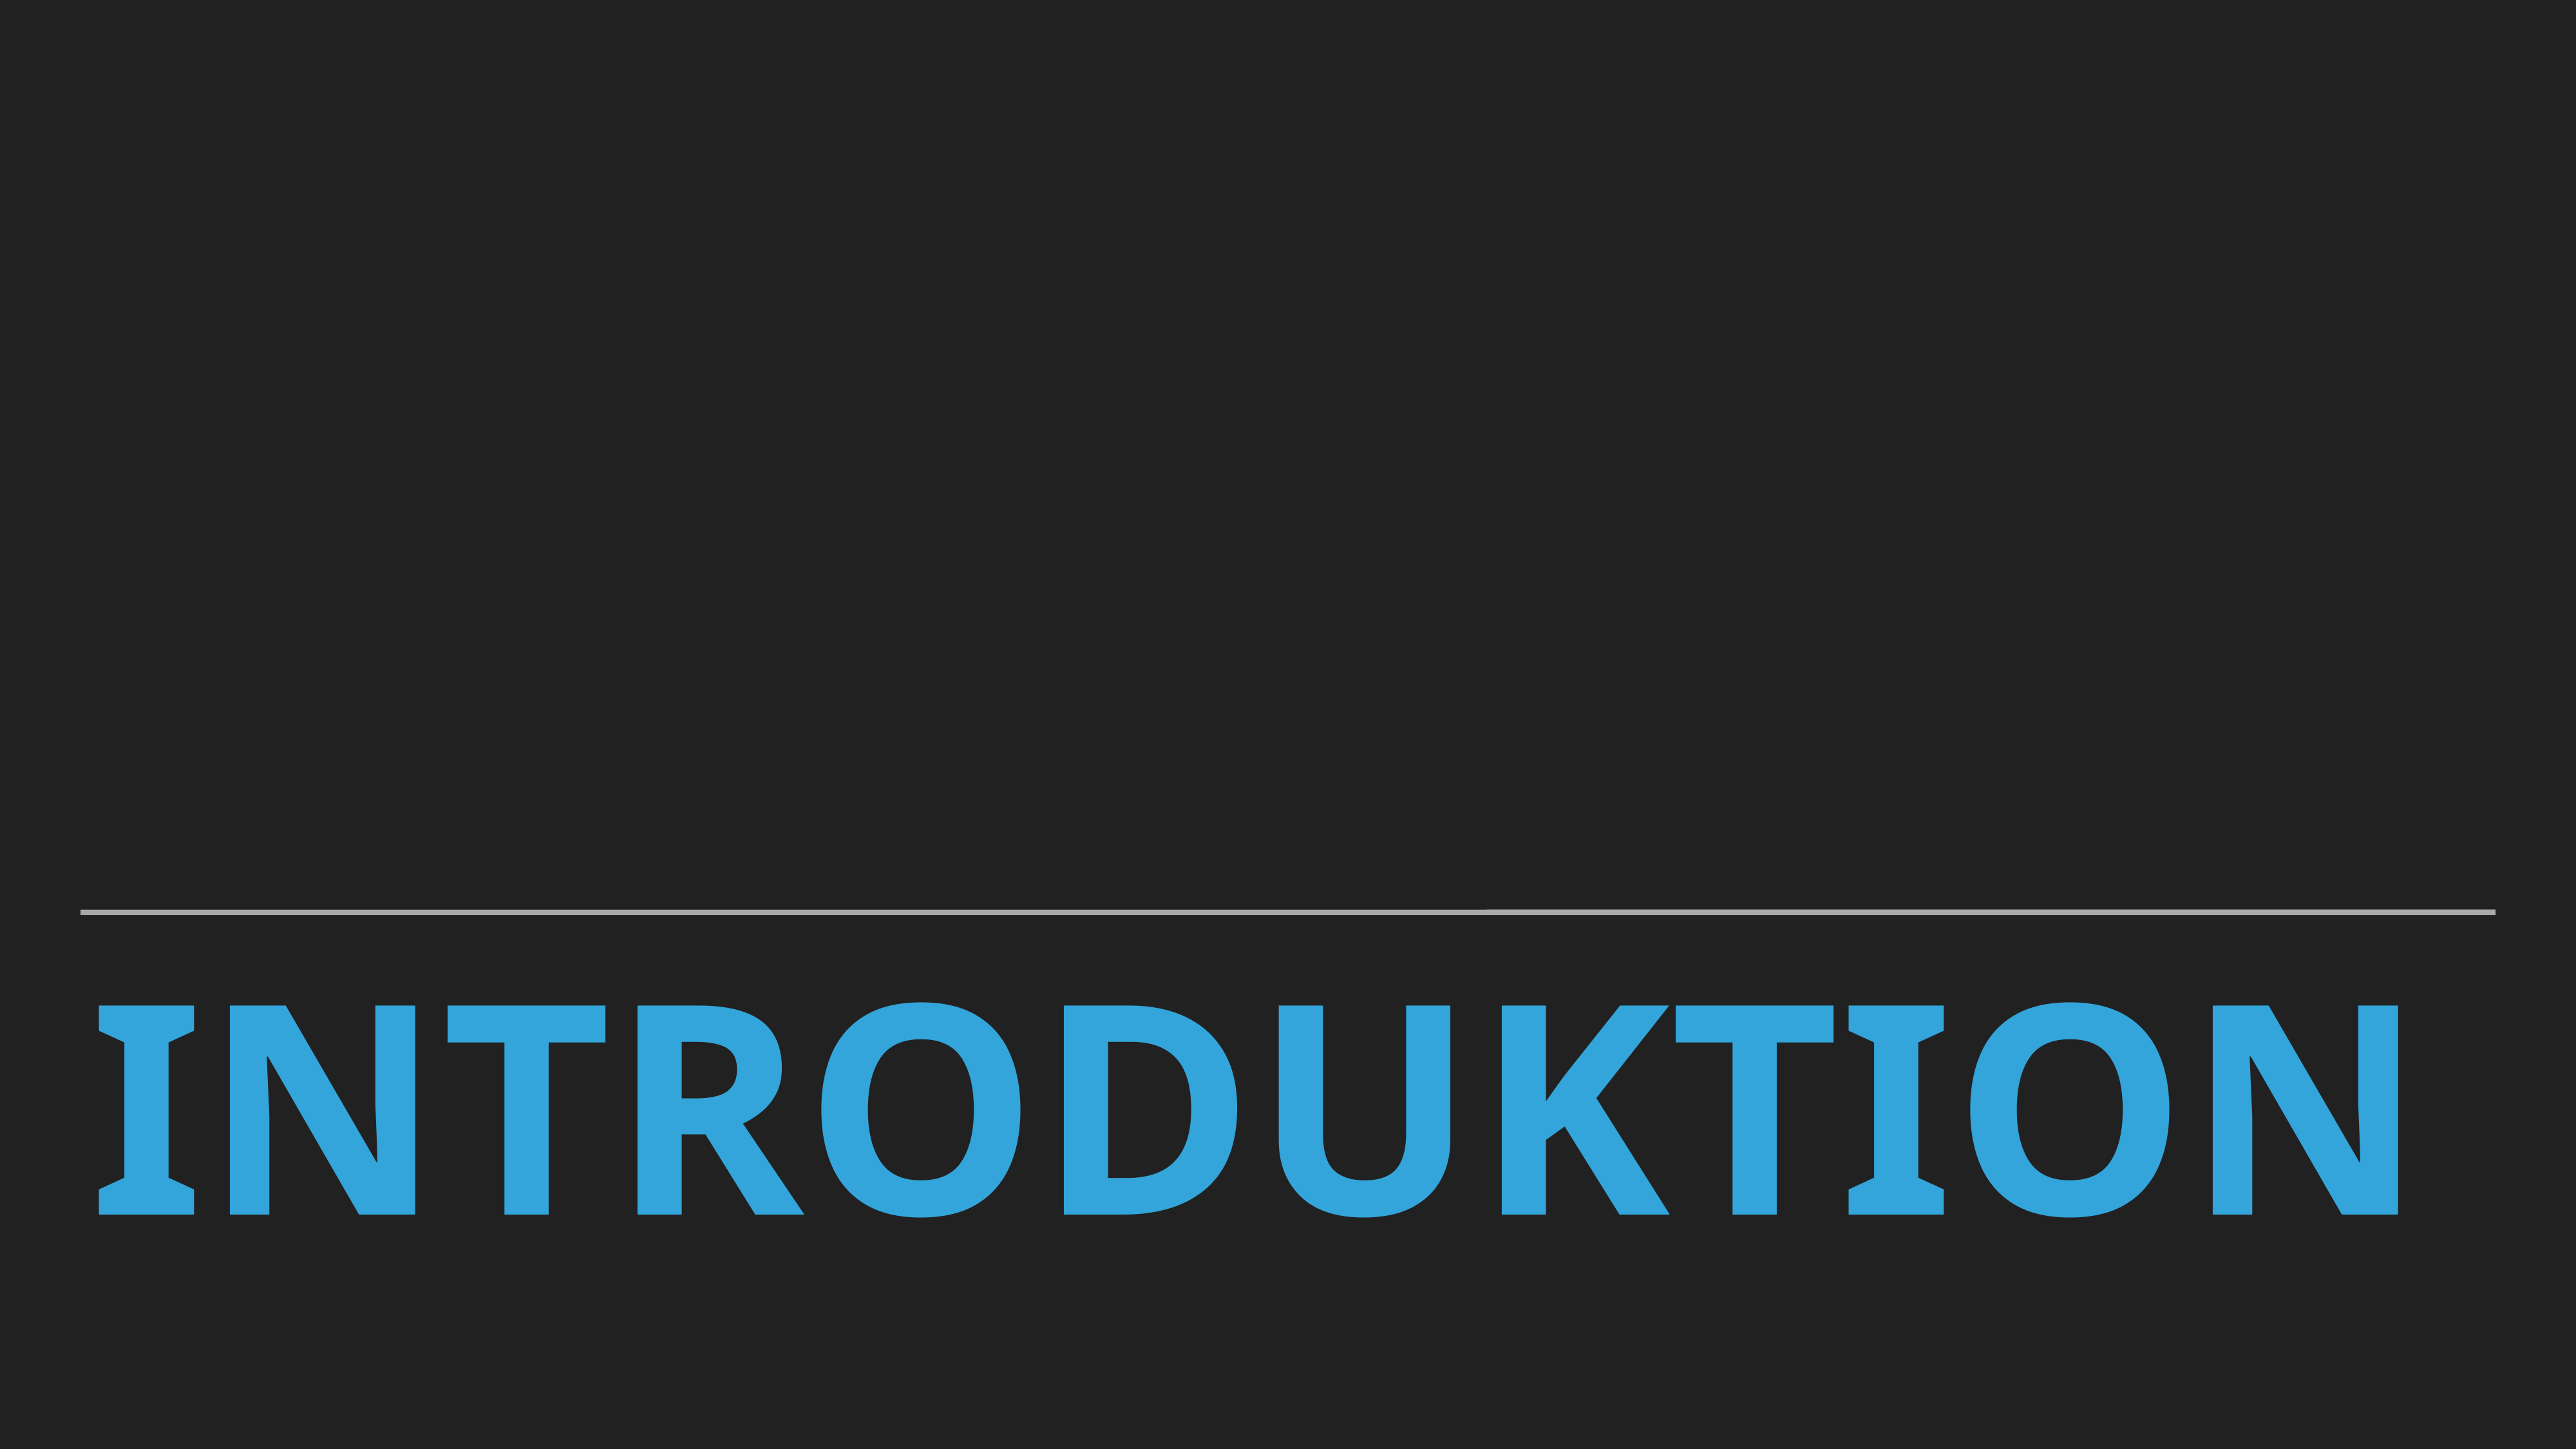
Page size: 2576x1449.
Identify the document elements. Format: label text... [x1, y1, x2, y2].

text_box Introduktion [80, 955, 2496, 1358]
